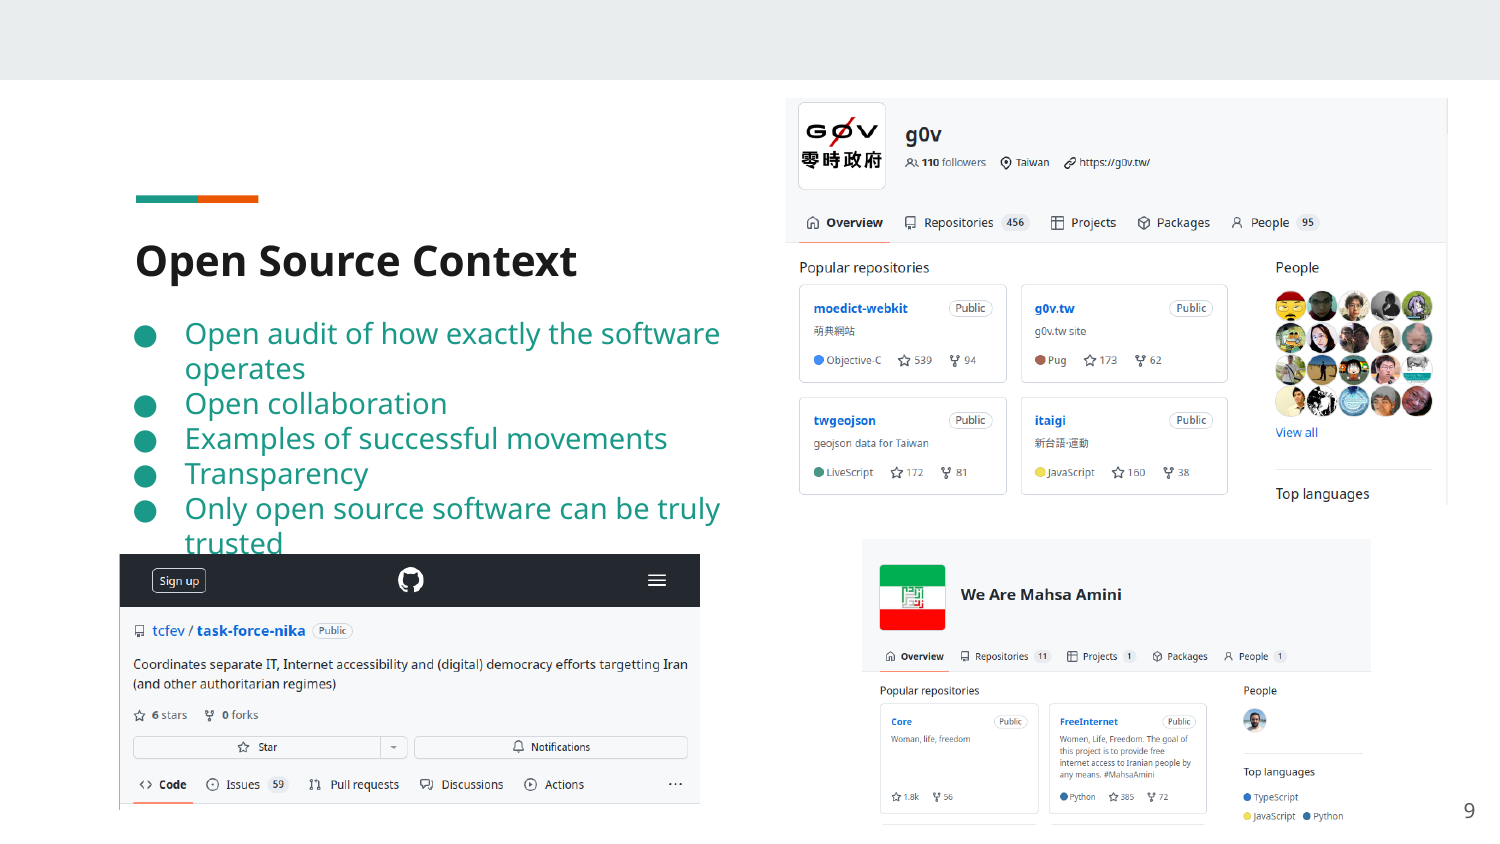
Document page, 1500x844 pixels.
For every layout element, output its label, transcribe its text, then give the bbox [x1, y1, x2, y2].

picture [119, 554, 700, 810]
picture [785, 98, 1448, 533]
text_box Open audit of how exactly the software operates Open collaboration Examples of successful movements Transparency Only open source software can be truly trusted [94, 300, 813, 576]
title Open Source Context [119, 216, 785, 300]
slide_number <number> [1400, 779, 1491, 844]
picture [862, 539, 1371, 825]
